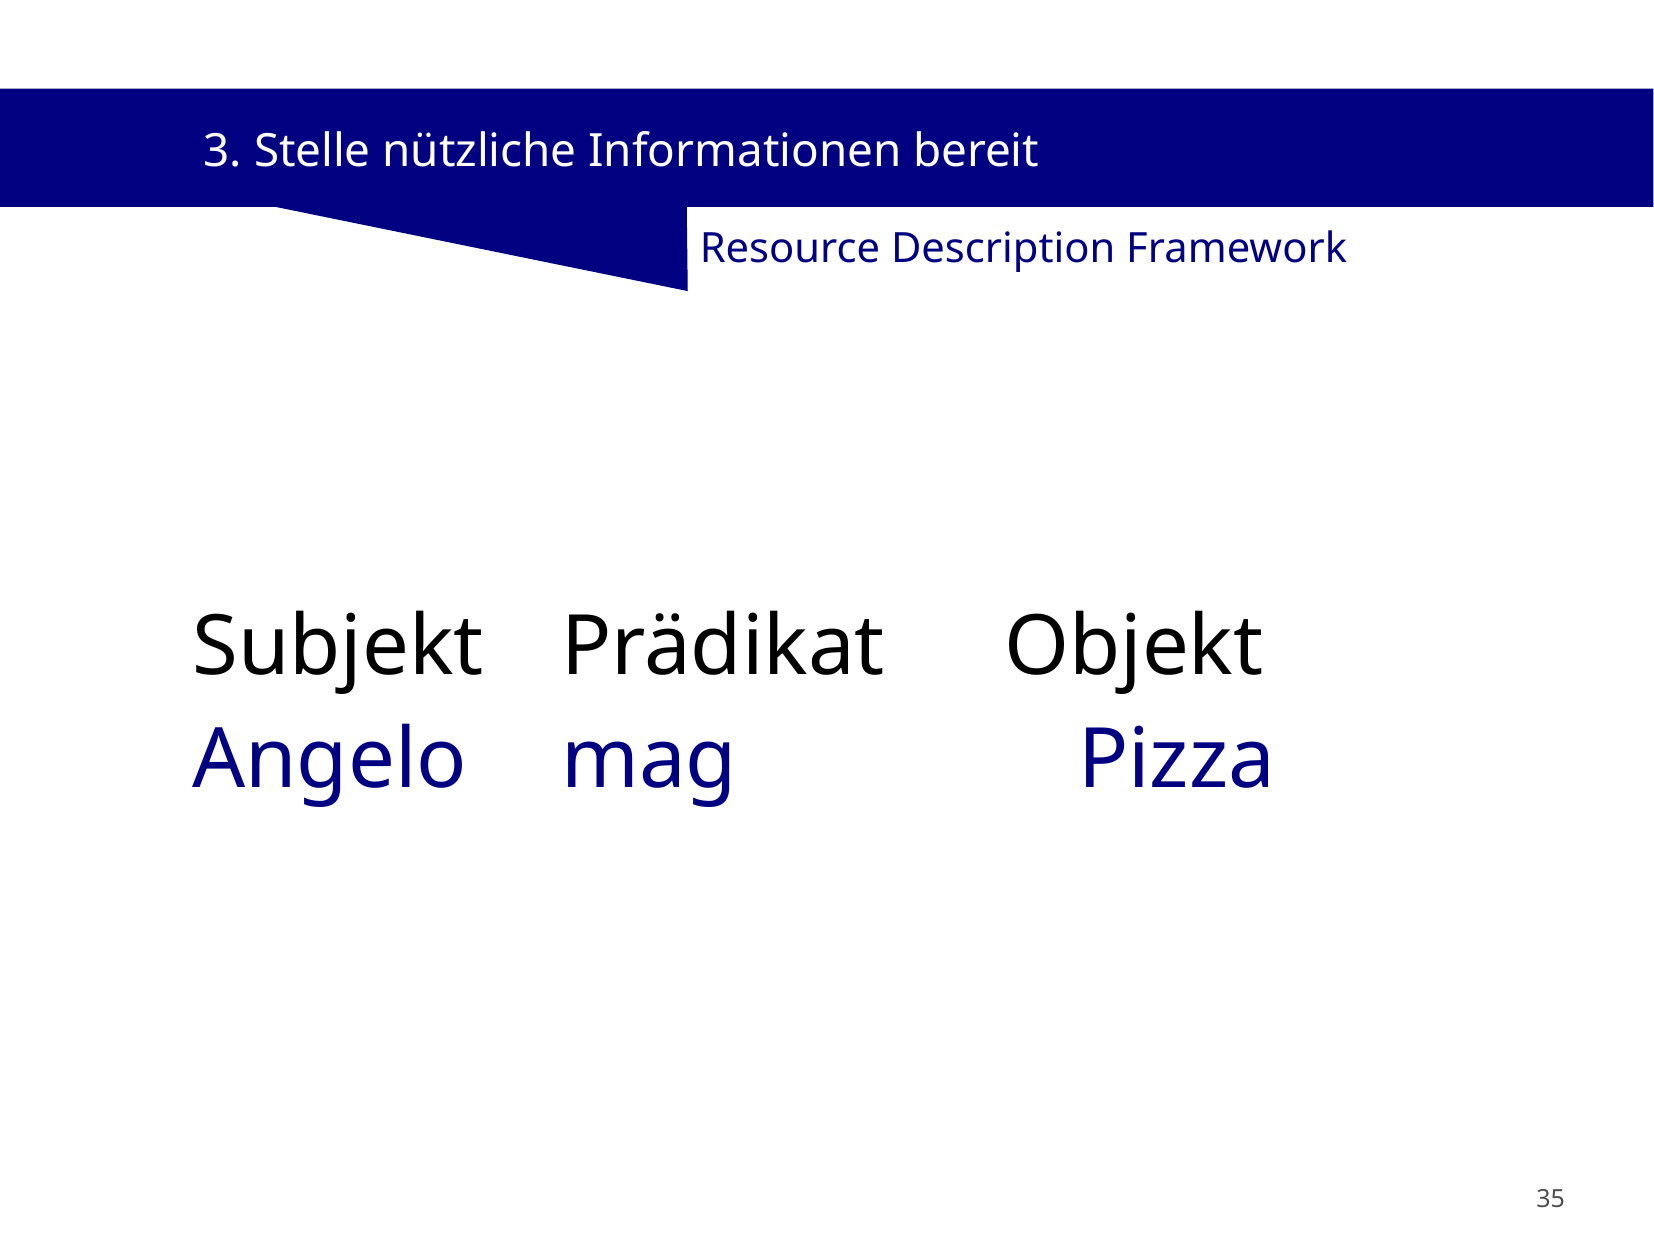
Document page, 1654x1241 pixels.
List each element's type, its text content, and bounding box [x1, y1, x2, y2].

text_box Subjekt Prädikat Objekt Angelo mag Pizza [177, 577, 1447, 825]
text_box [0, 88, 1654, 292]
text_box Resource Description Framework [685, 210, 1447, 284]
text_box 3. Stelle nützliche Informationen bereit [189, 109, 1160, 189]
